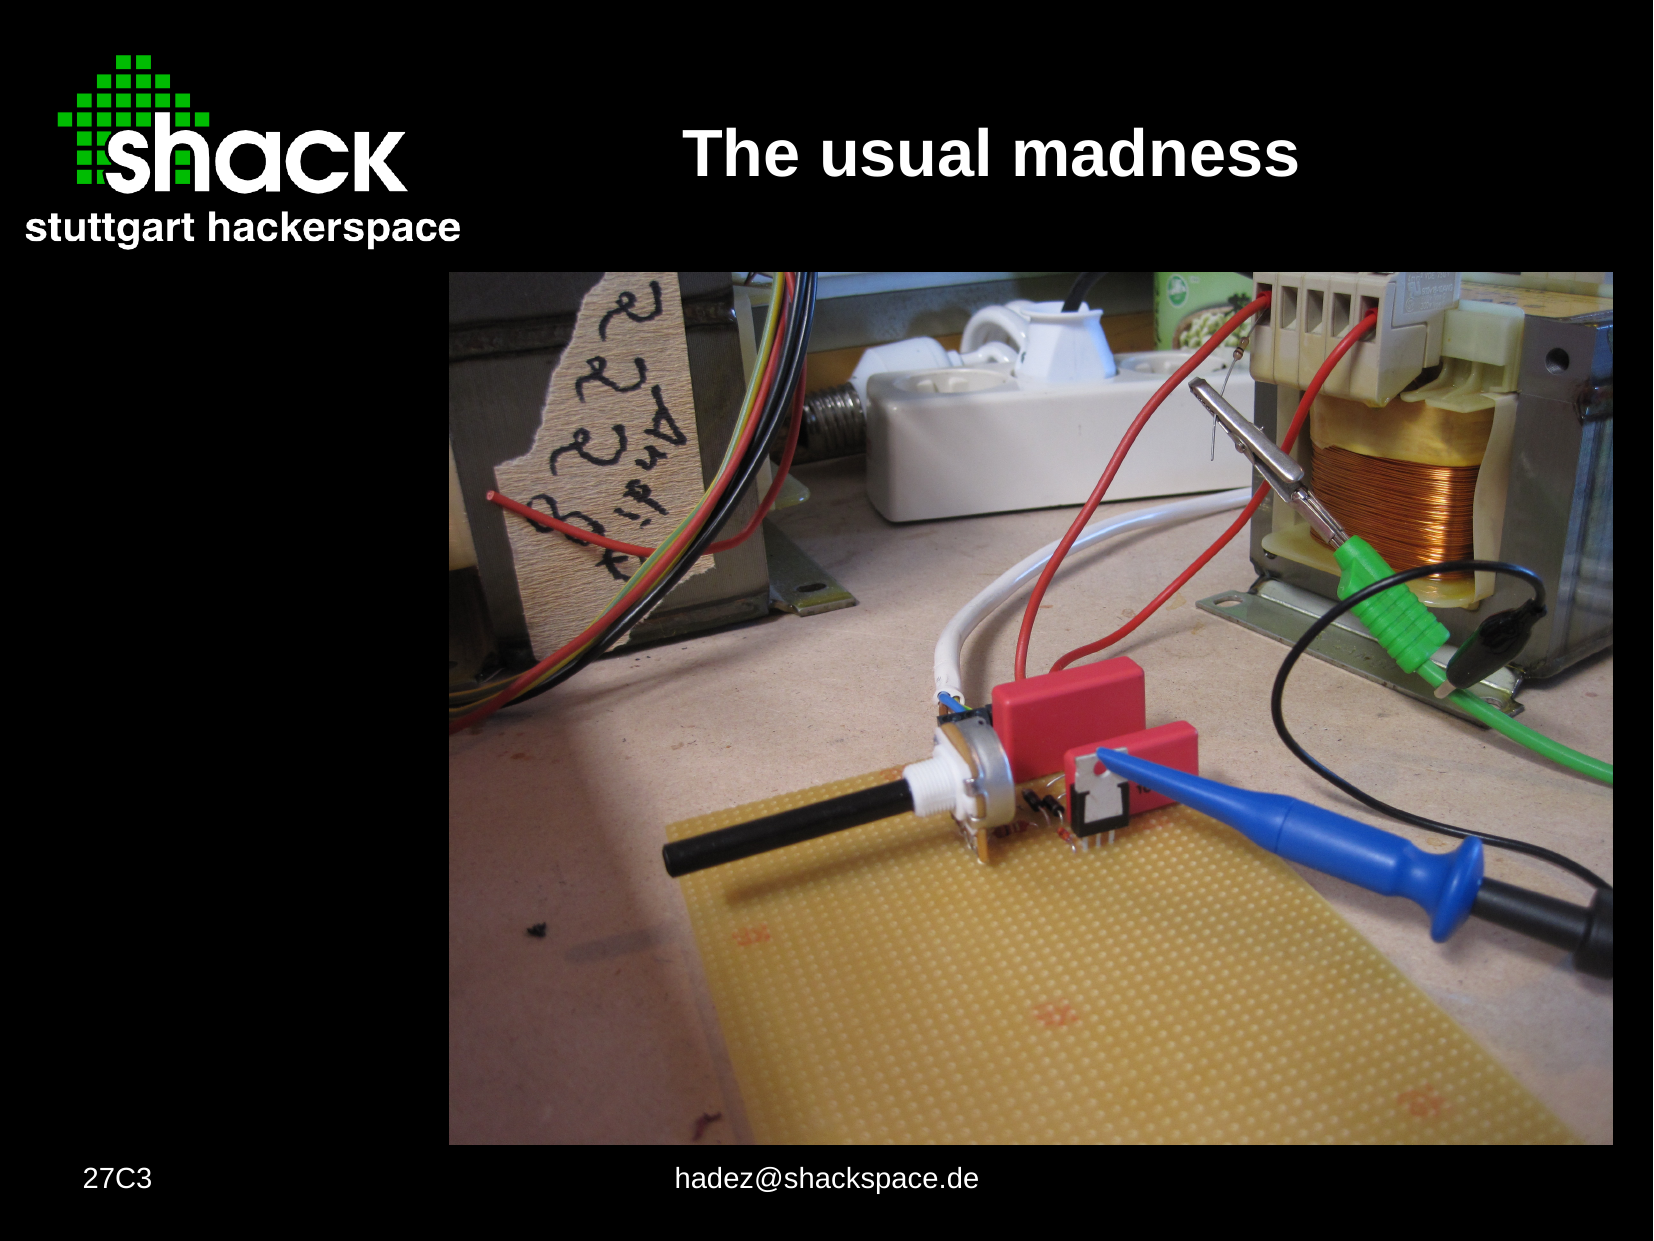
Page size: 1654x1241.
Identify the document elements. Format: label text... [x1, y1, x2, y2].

picture [449, 272, 1613, 1145]
picture [8, 47, 477, 257]
title The usual madness [412, 49, 1571, 257]
